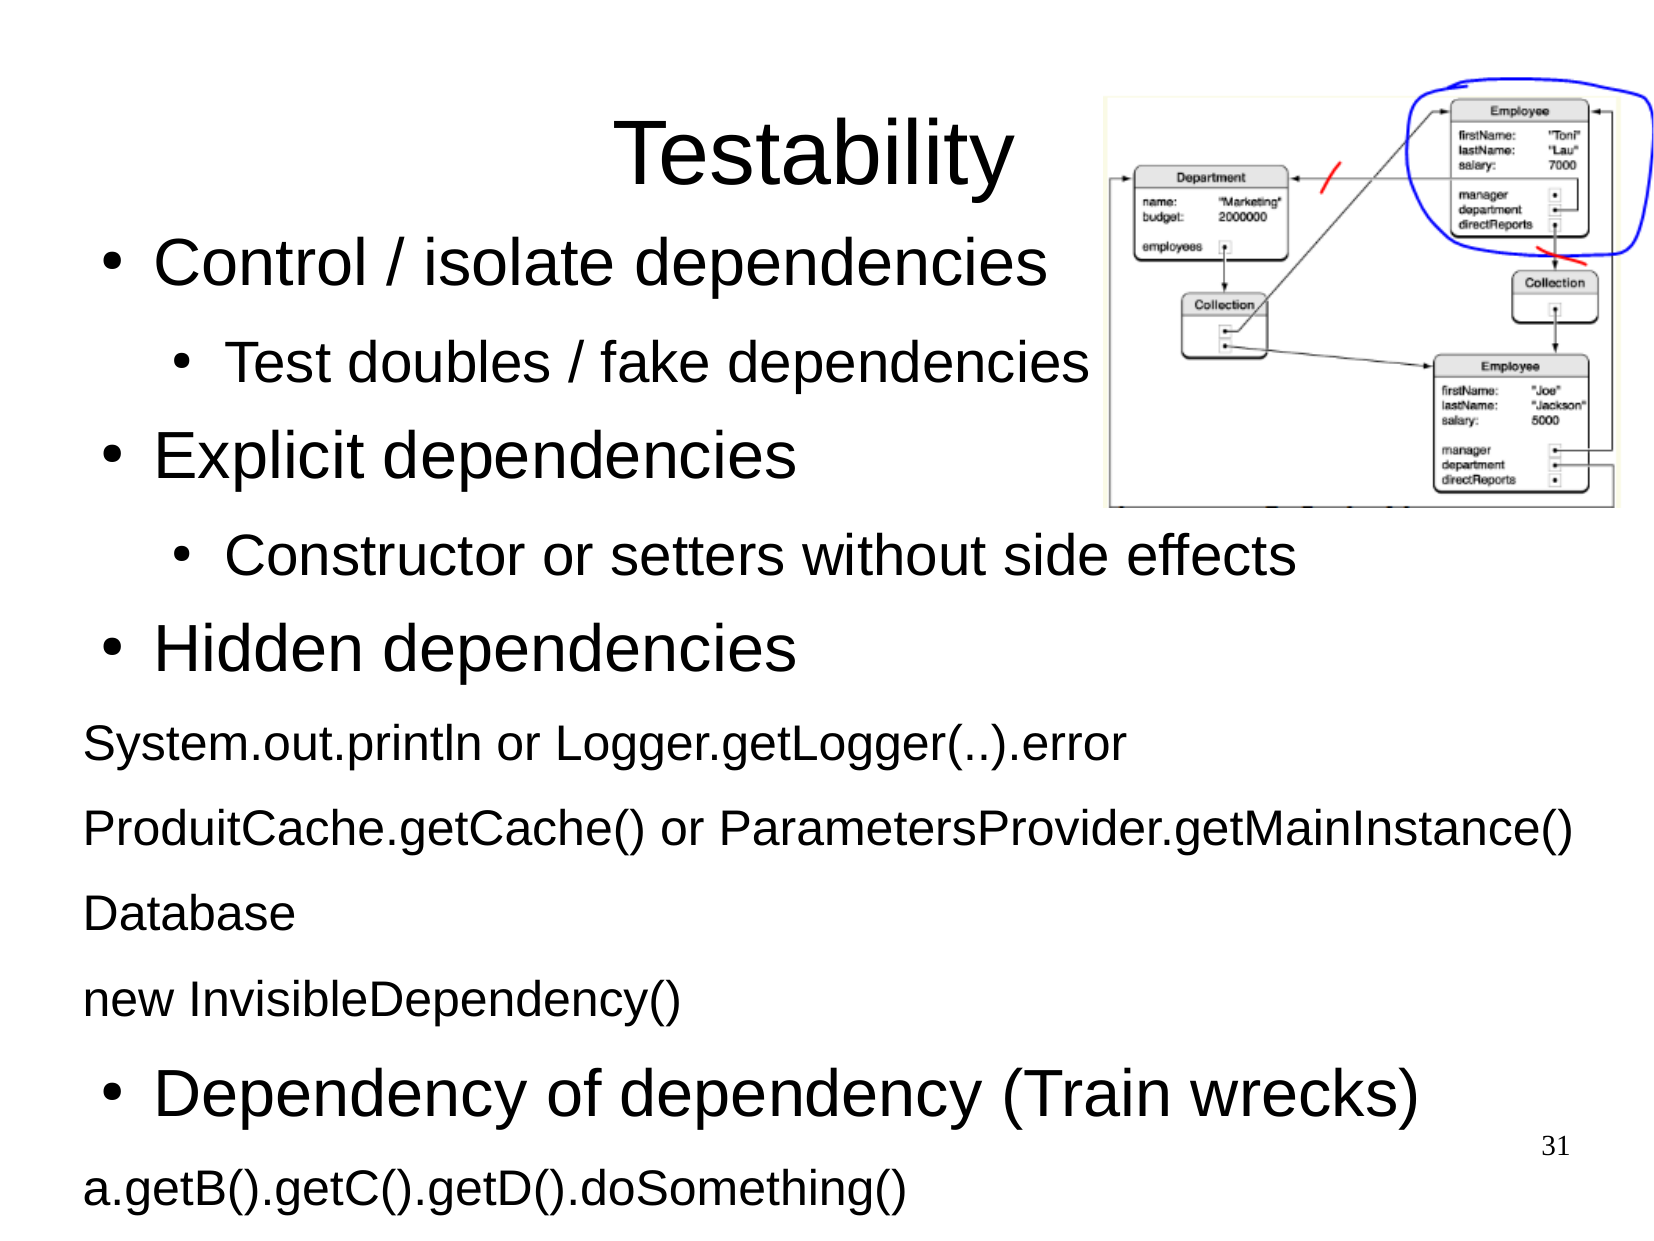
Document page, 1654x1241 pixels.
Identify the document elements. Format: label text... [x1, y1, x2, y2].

picture [1103, 76, 1654, 508]
title Testability [82, 49, 1571, 225]
list Control / isolate dependencies Test doubles / fake dependencies Explicit dependencies Constructor or setters without side effects Hidden dependencies System.out.println or Logger.getLogger(..).error ProduitCache.getCache() or ParametersProvider.getMainInstance() Database new InvisibleDependency() Dependency of dependency (Train wrecks) a.getB().getC().getD().doSomething() [82, 225, 1595, 1238]
